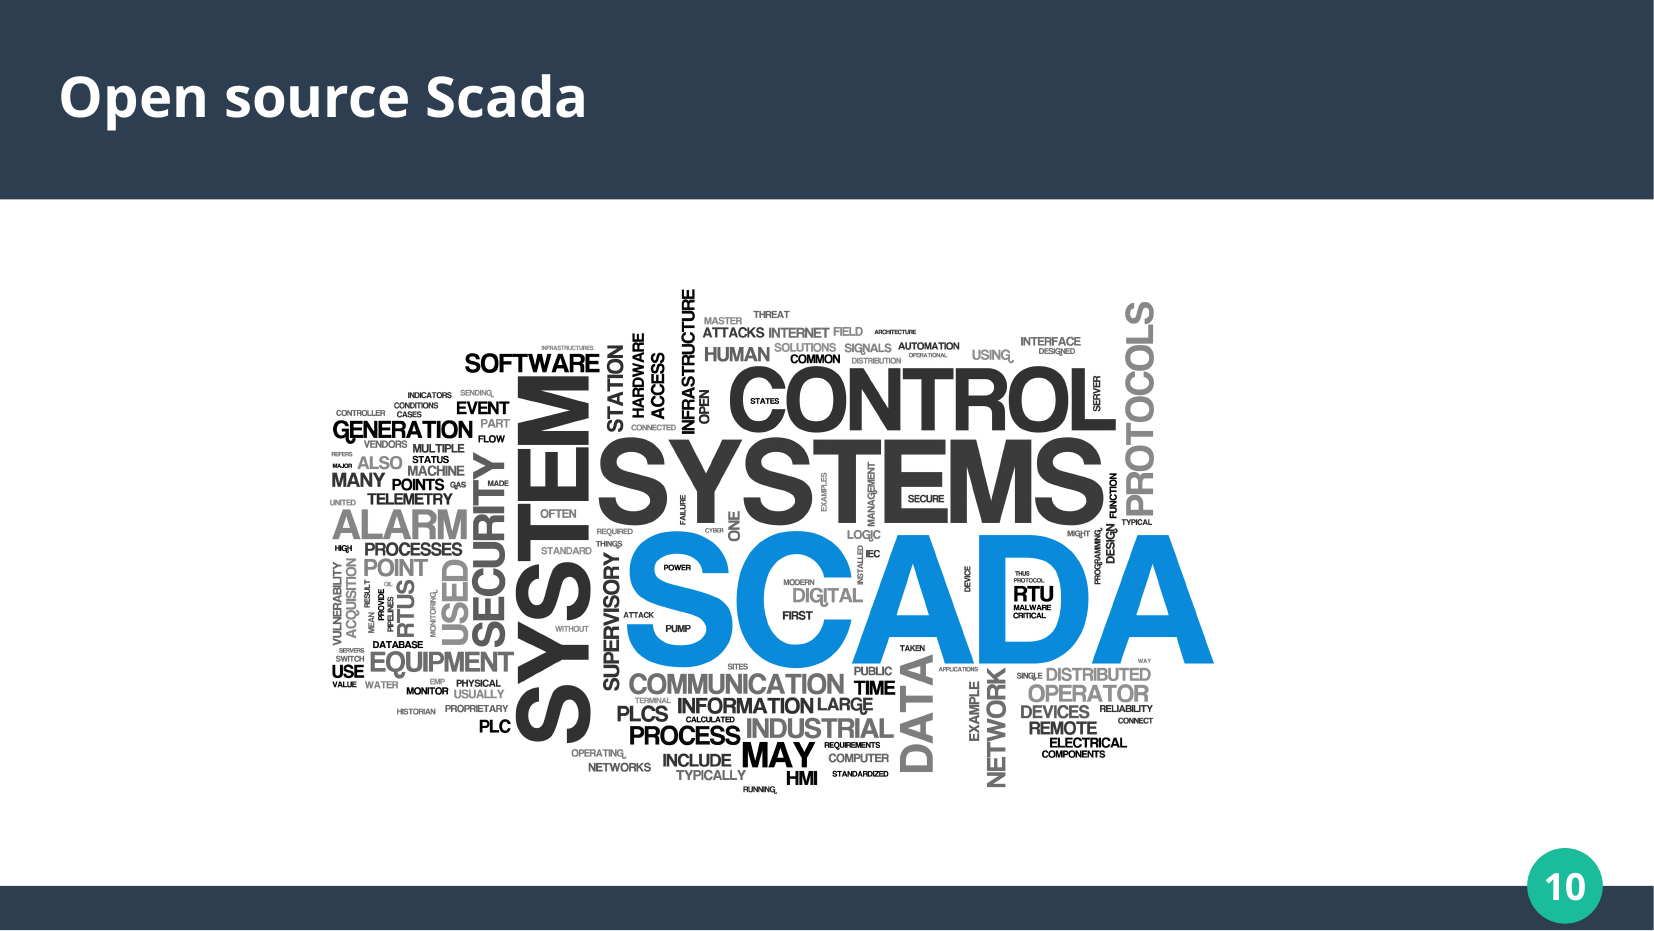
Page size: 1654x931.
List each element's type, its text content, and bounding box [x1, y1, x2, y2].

title Open source Scada [59, 37, 1595, 155]
picture [320, 215, 1224, 868]
